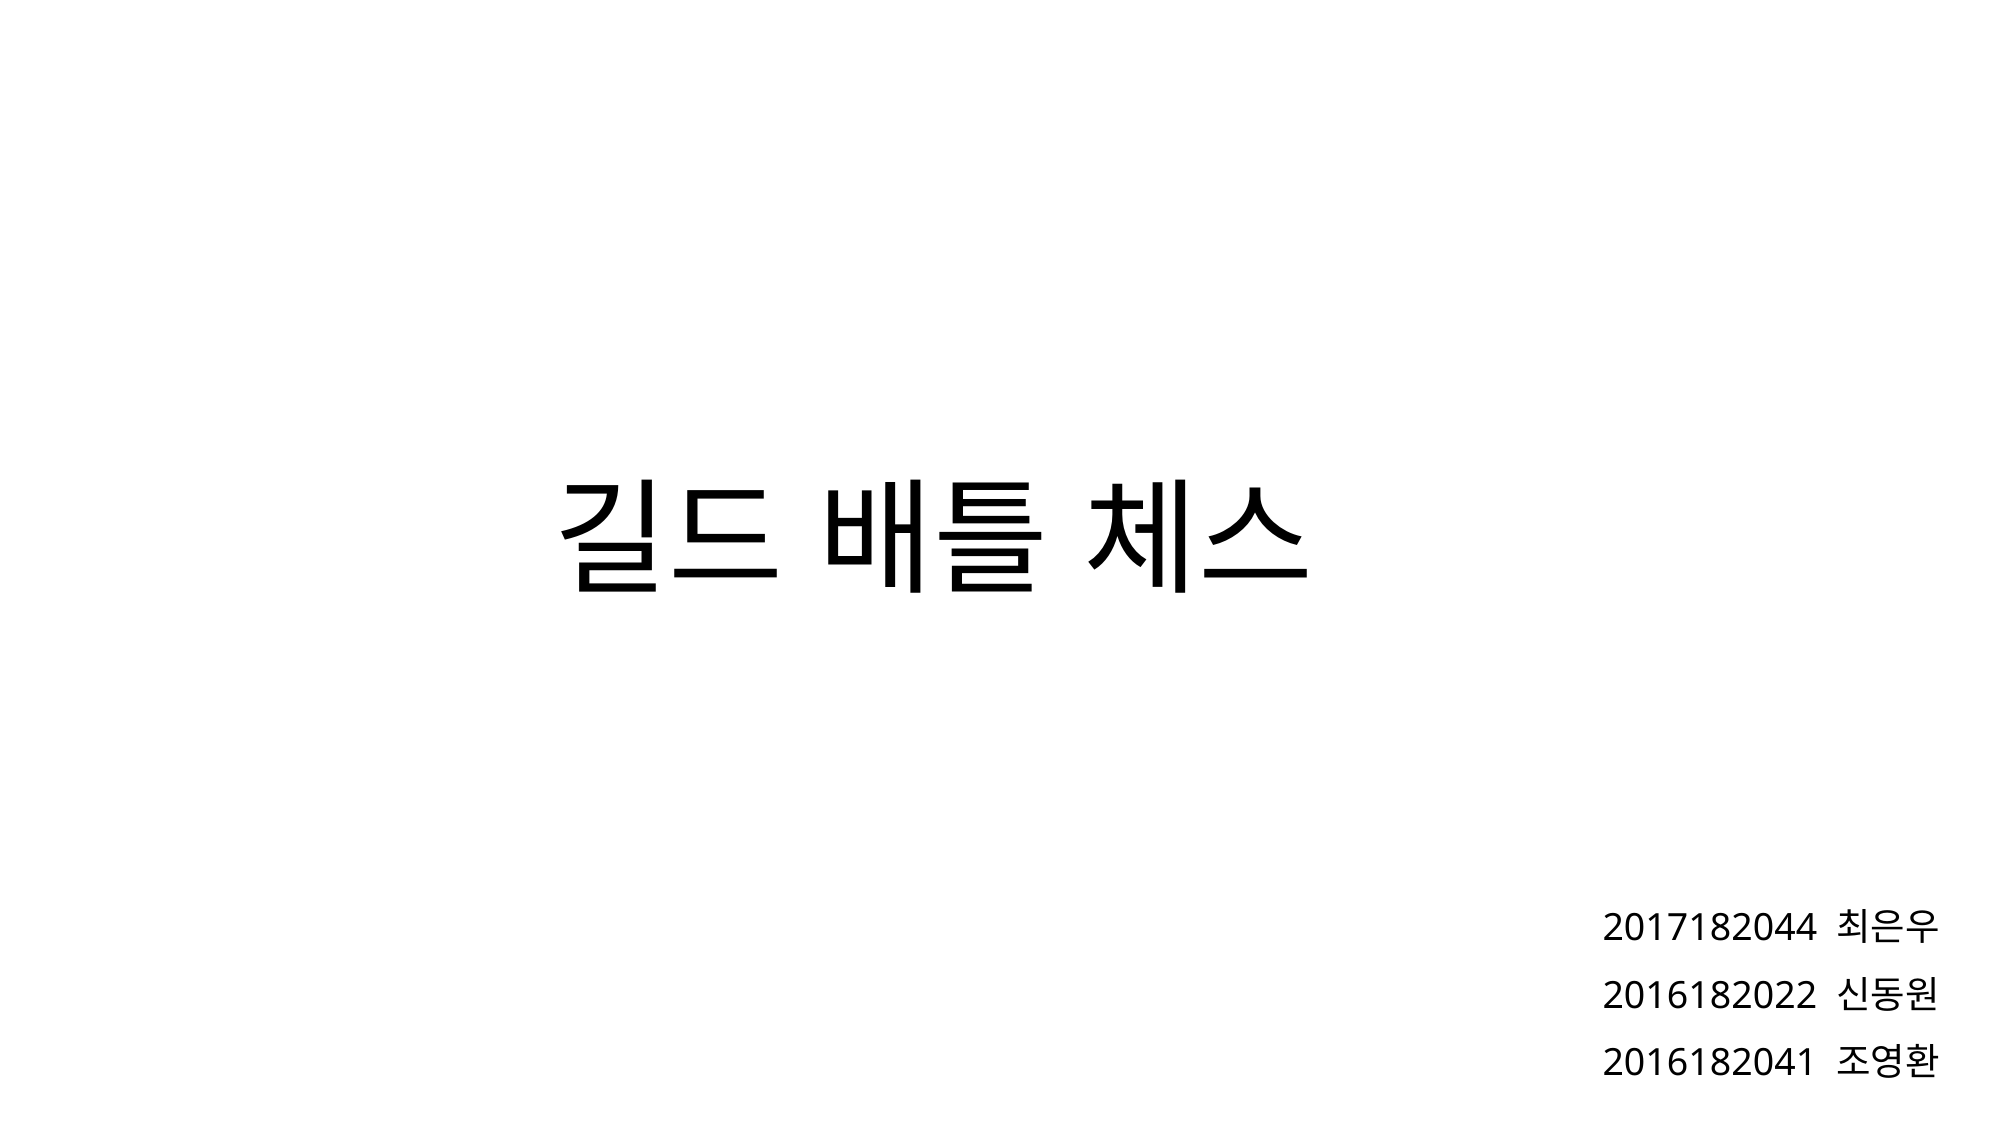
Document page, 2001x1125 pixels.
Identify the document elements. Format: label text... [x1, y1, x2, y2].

text_box 길드 배틀 체스 [538, 451, 1416, 618]
text_box 2017182044 최은우 2016182022 신동원 2016182041 조영환 [1587, 873, 1953, 1084]
